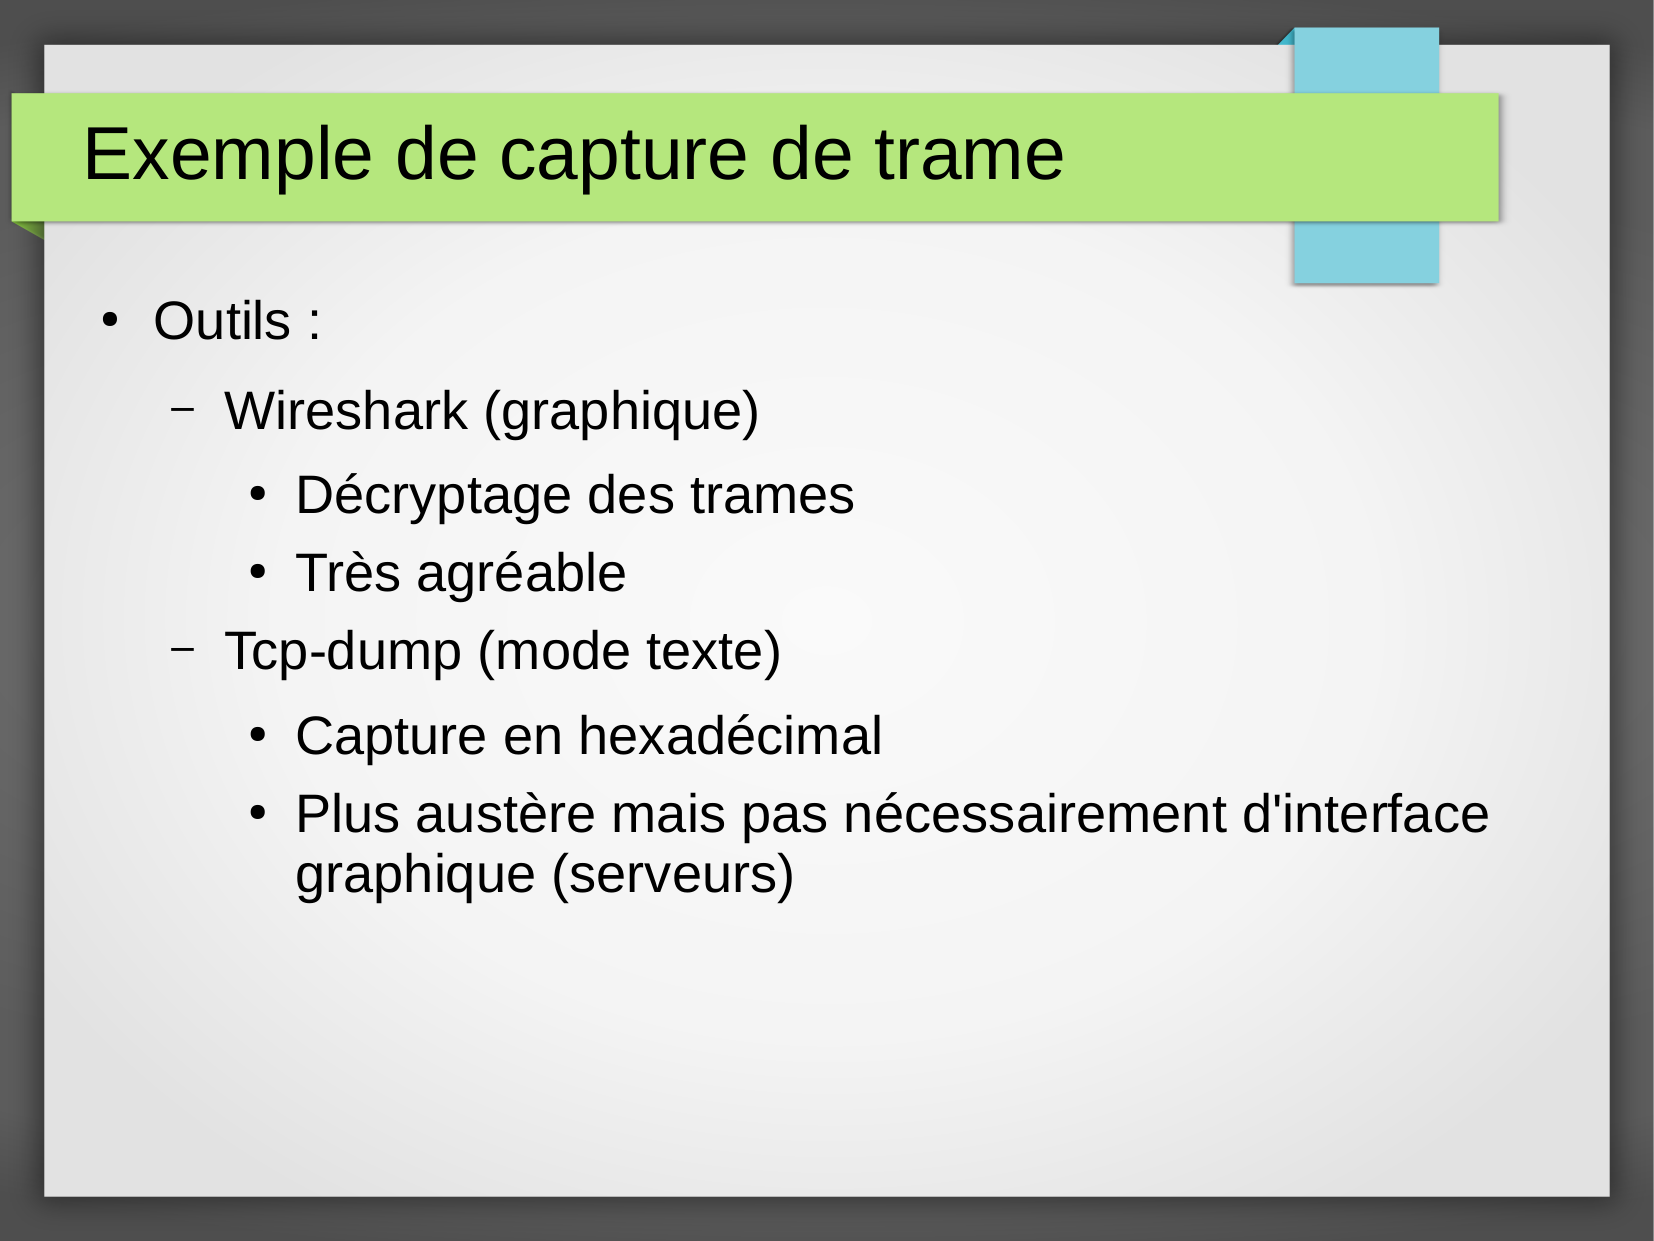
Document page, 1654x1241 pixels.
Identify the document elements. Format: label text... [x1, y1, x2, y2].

list Outils : Wireshark (graphique) Décryptage des trames Très agréable Tcp-dump (mode texte) Capture en hexadécimal Plus austère mais pas nécessairement d'interface graphique (serveurs) [82, 290, 1571, 1010]
picture [0, 0, 1654, 1241]
title Exemple de capture de trame [82, 94, 1264, 213]
